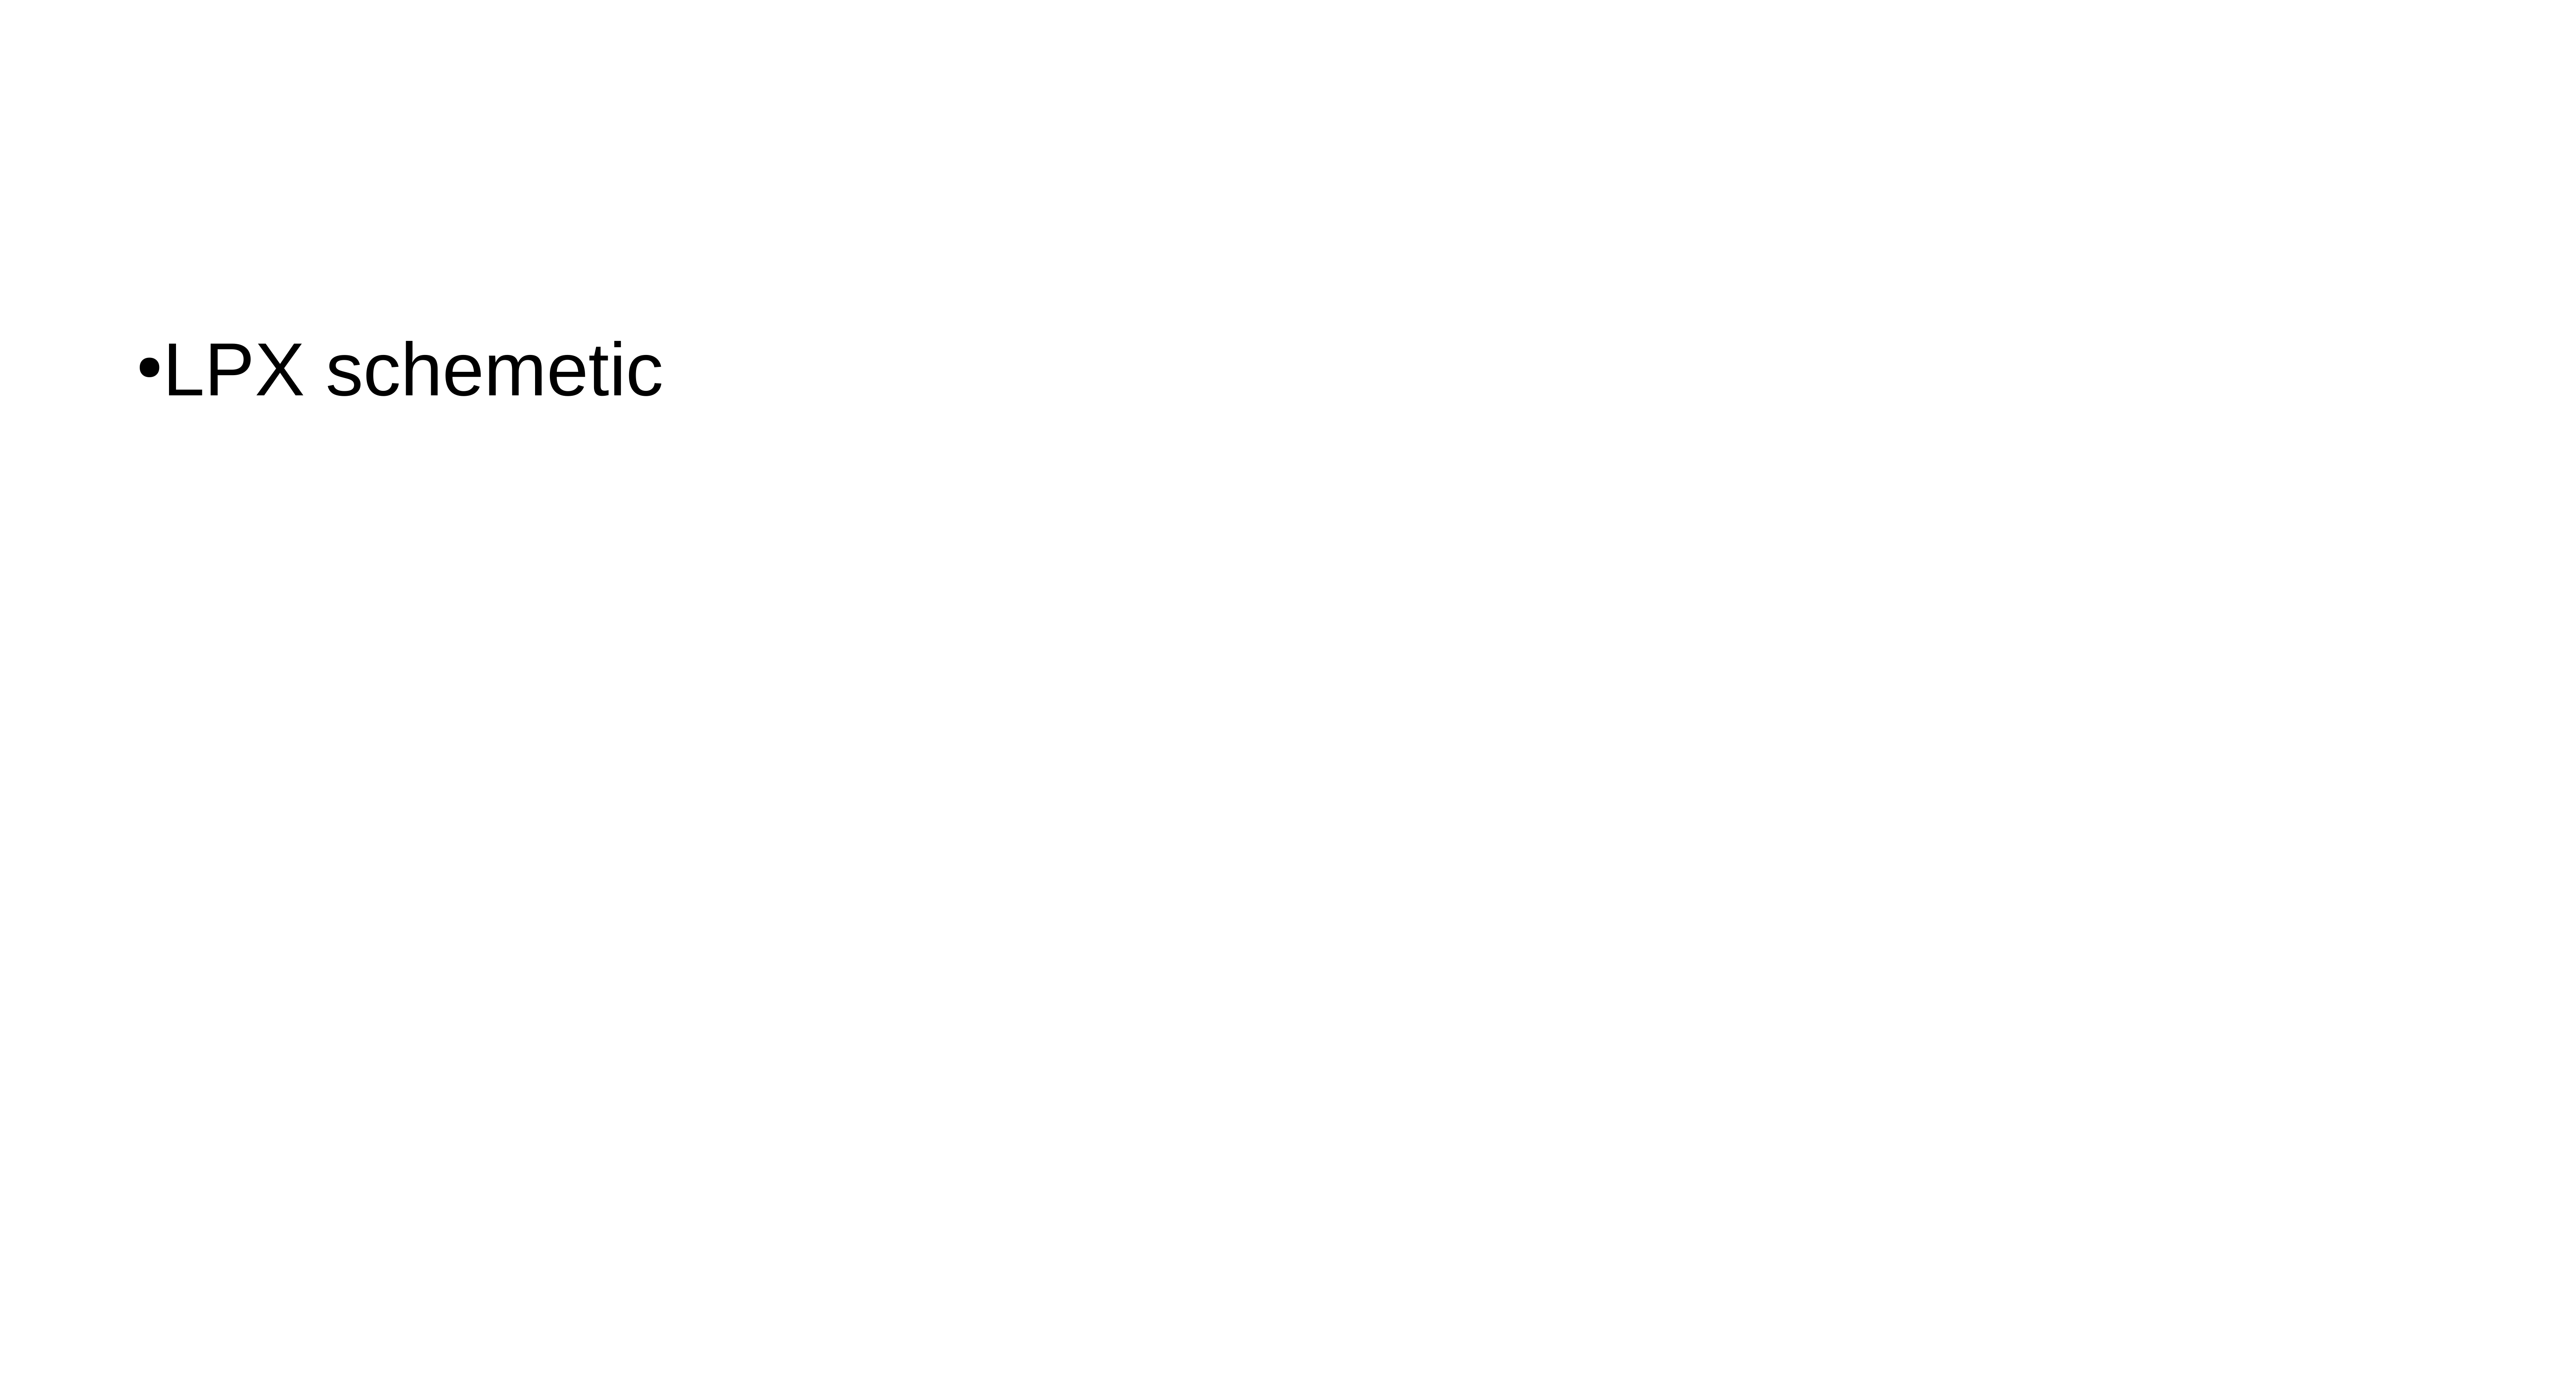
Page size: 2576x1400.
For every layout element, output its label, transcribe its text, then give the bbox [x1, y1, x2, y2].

list LPX schemetic [129, 327, 2447, 1139]
